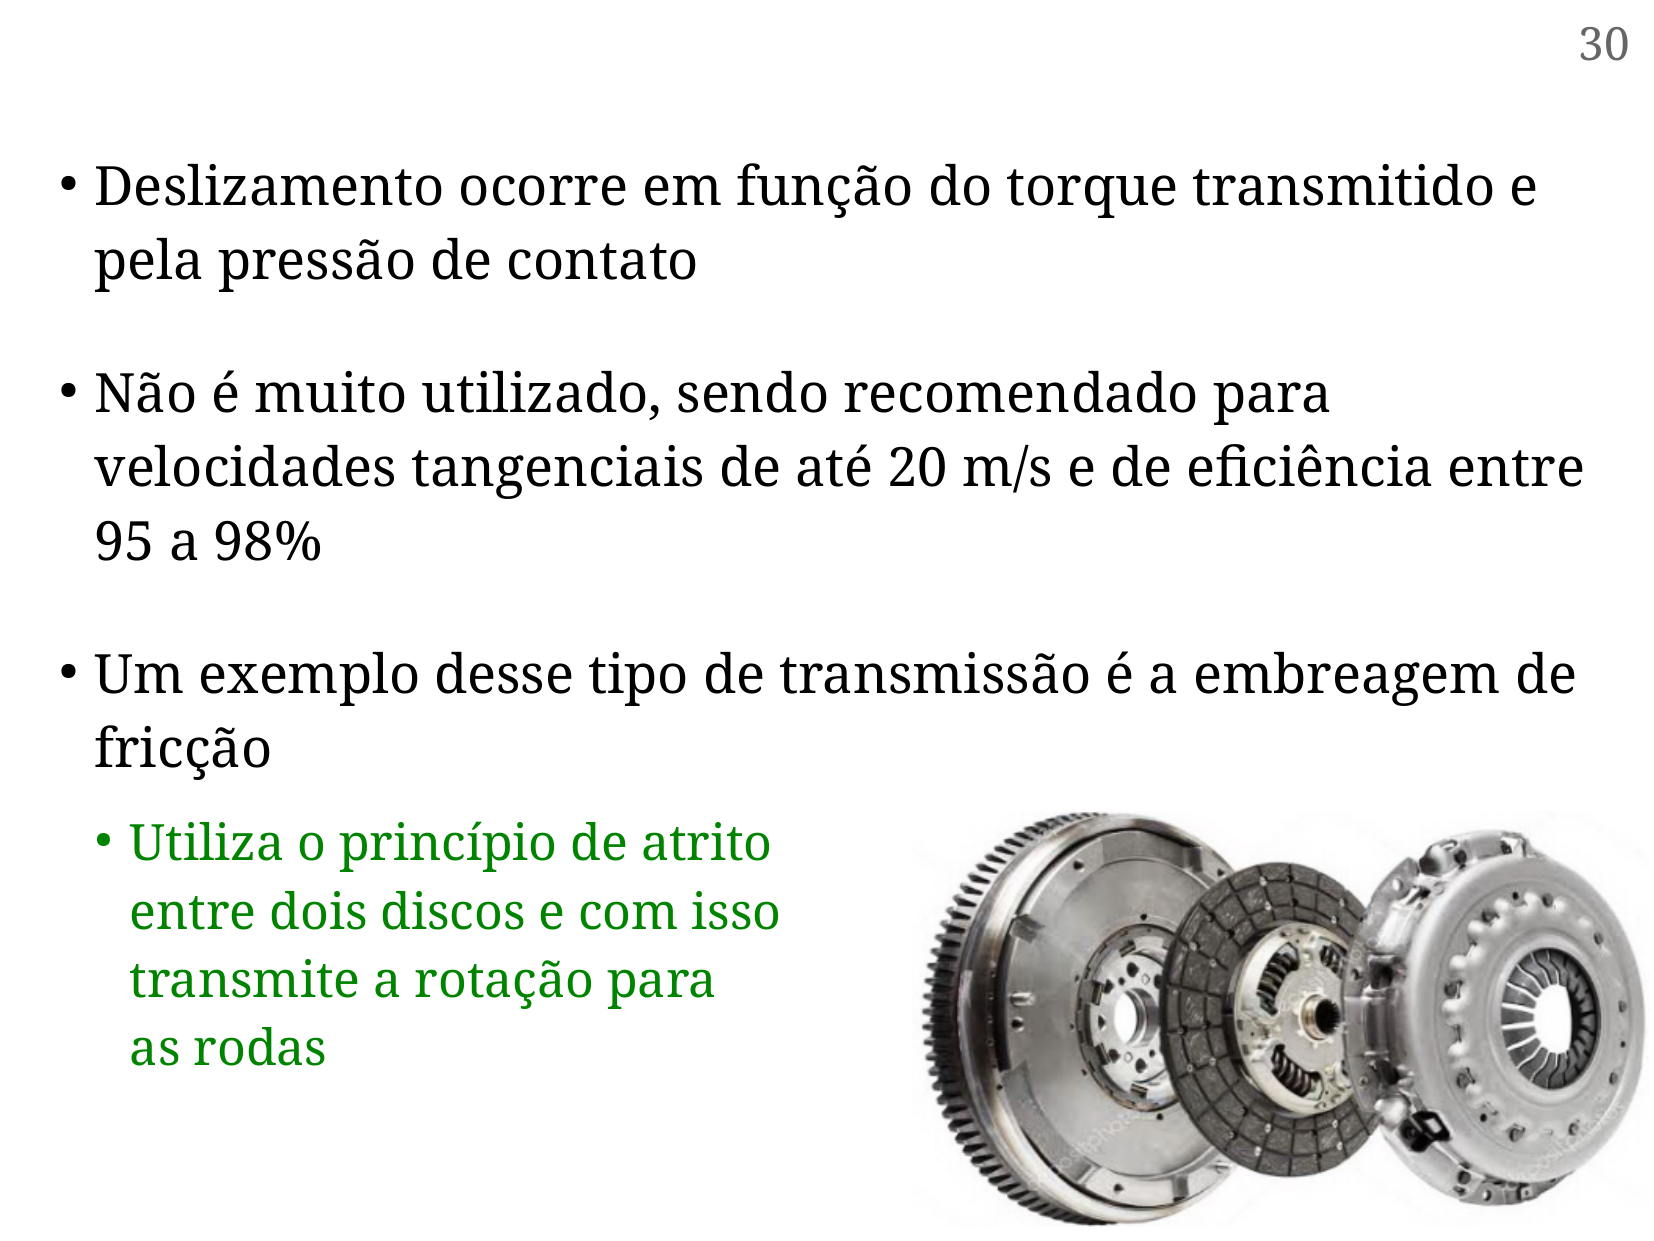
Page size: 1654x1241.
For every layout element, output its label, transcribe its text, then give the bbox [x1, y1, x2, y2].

picture [912, 811, 1650, 1227]
list Deslizamento ocorre em função do torque transmitido e pela pressão de contato Não é muito utilizado, sendo recomendado para velocidades tangenciais de até 20 m/s e de eficiência entre 95 a 98% Um exemplo desse tipo de transmissão é a embreagem de fricção Utiliza o princípio de atrito entre dois discos e com isso transmite a rotação para as rodas [59, 147, 1595, 1211]
